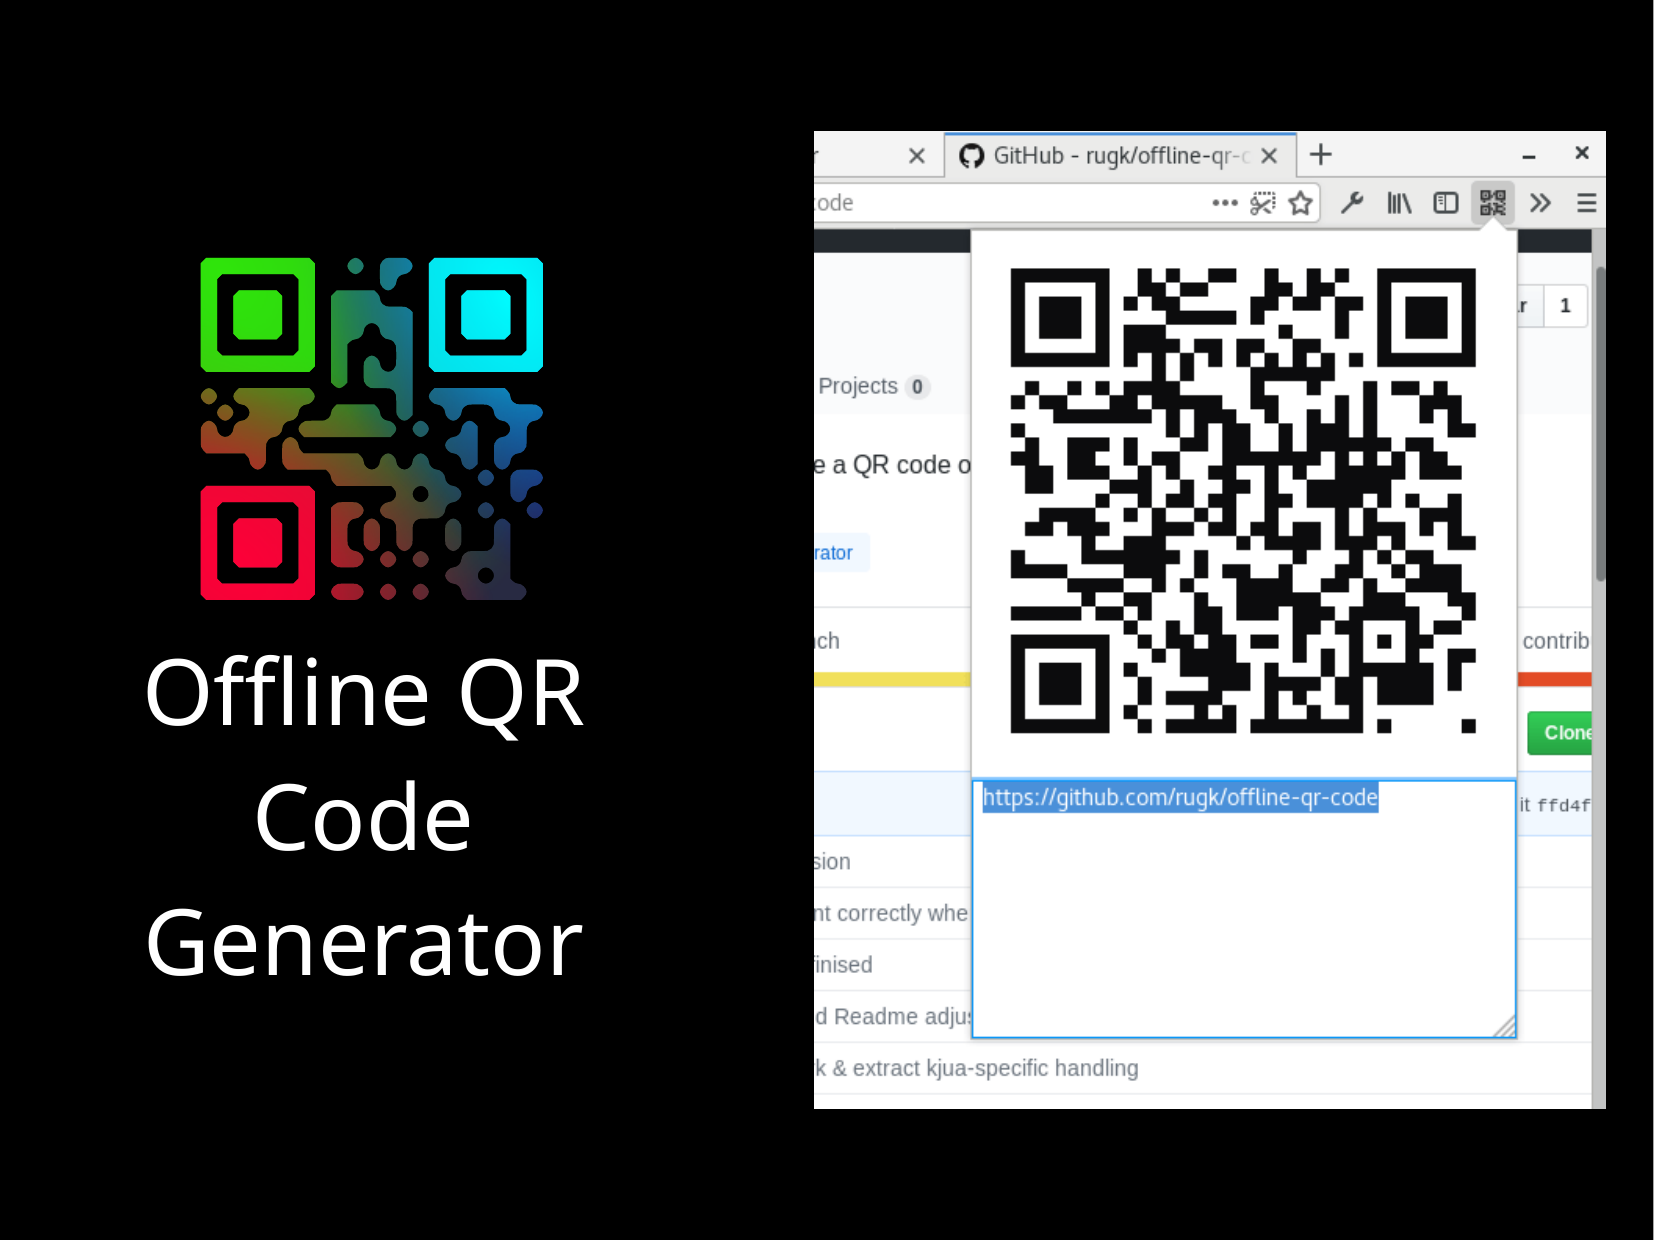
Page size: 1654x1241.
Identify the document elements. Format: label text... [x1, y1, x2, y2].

picture [814, 131, 1606, 1109]
title Offline QR Code Generator [37, 647, 691, 983]
picture [195, 257, 543, 606]
